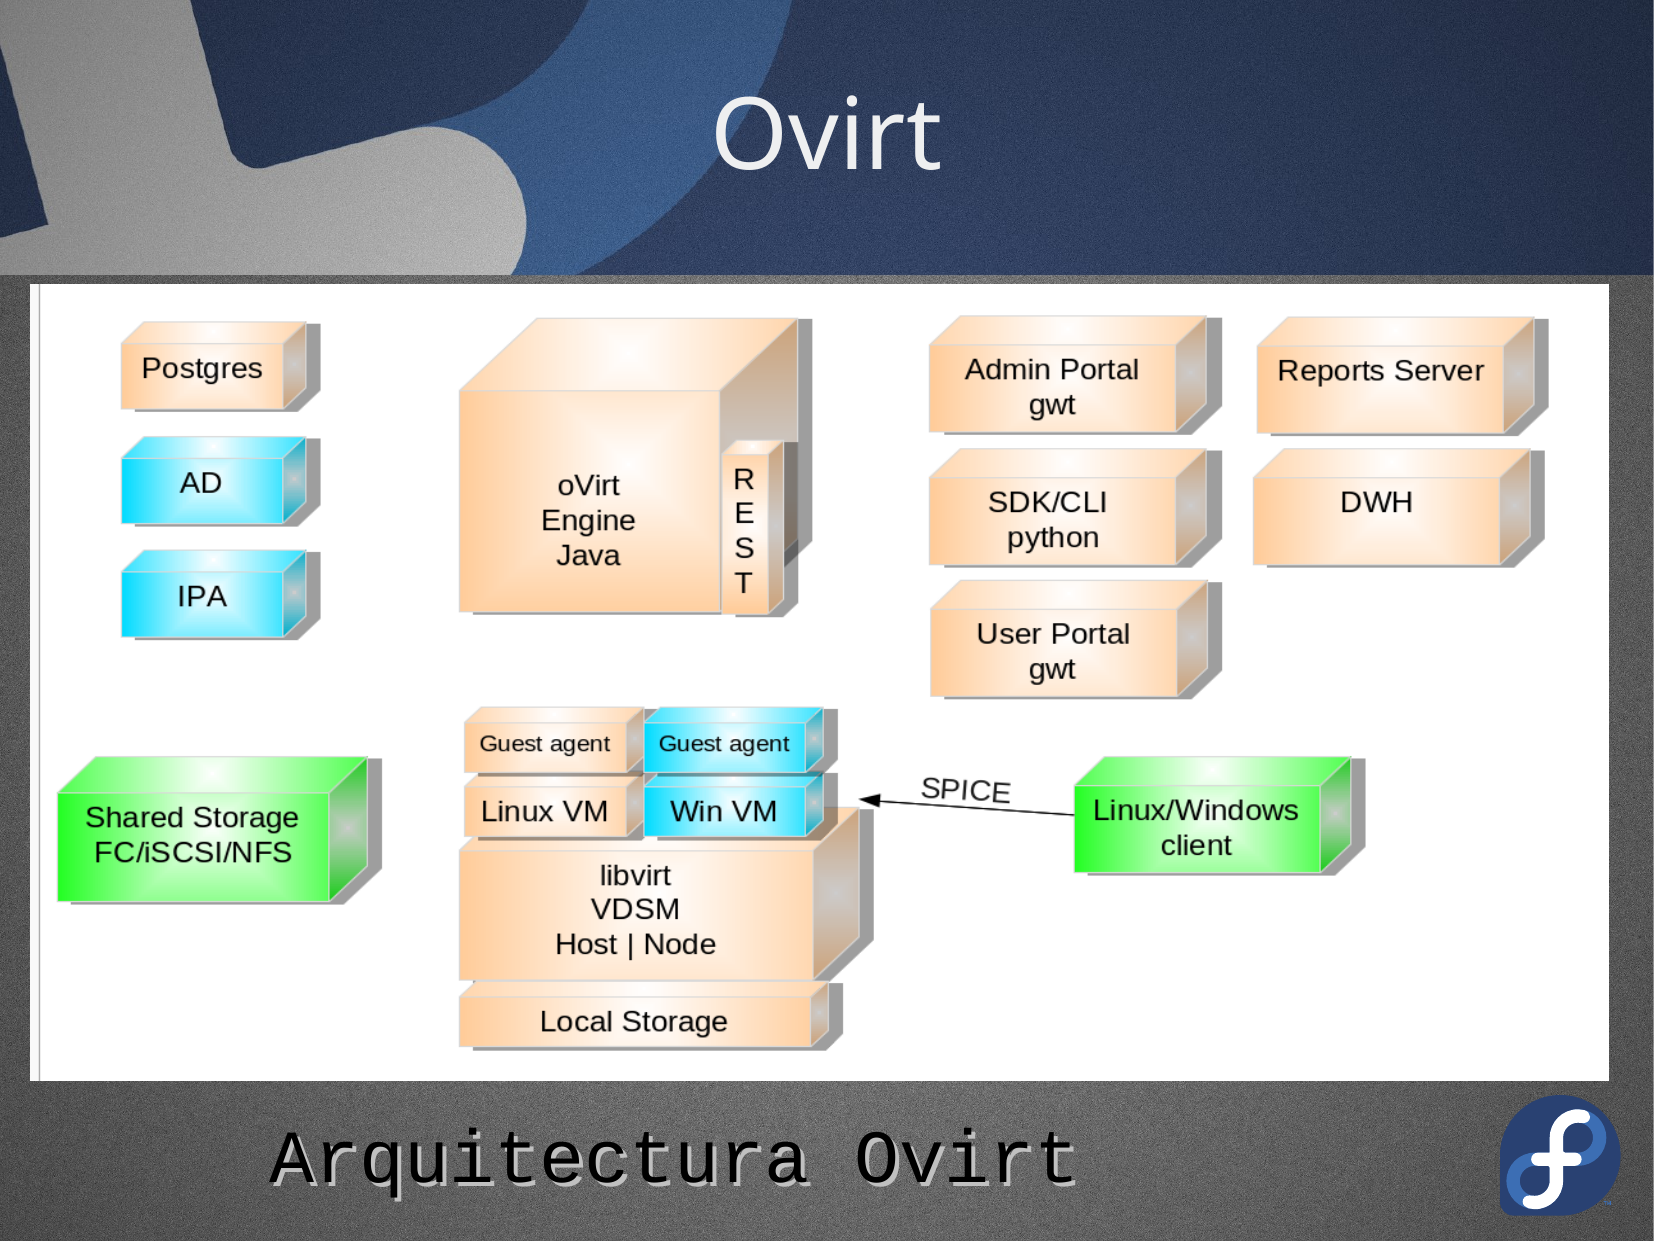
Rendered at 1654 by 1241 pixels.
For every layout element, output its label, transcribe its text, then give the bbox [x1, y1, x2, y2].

picture [0, 0, 1654, 1241]
text_box Ovirt [88, 29, 1565, 237]
text_box Arquitectura Ovirt [255, 1050, 1306, 1215]
